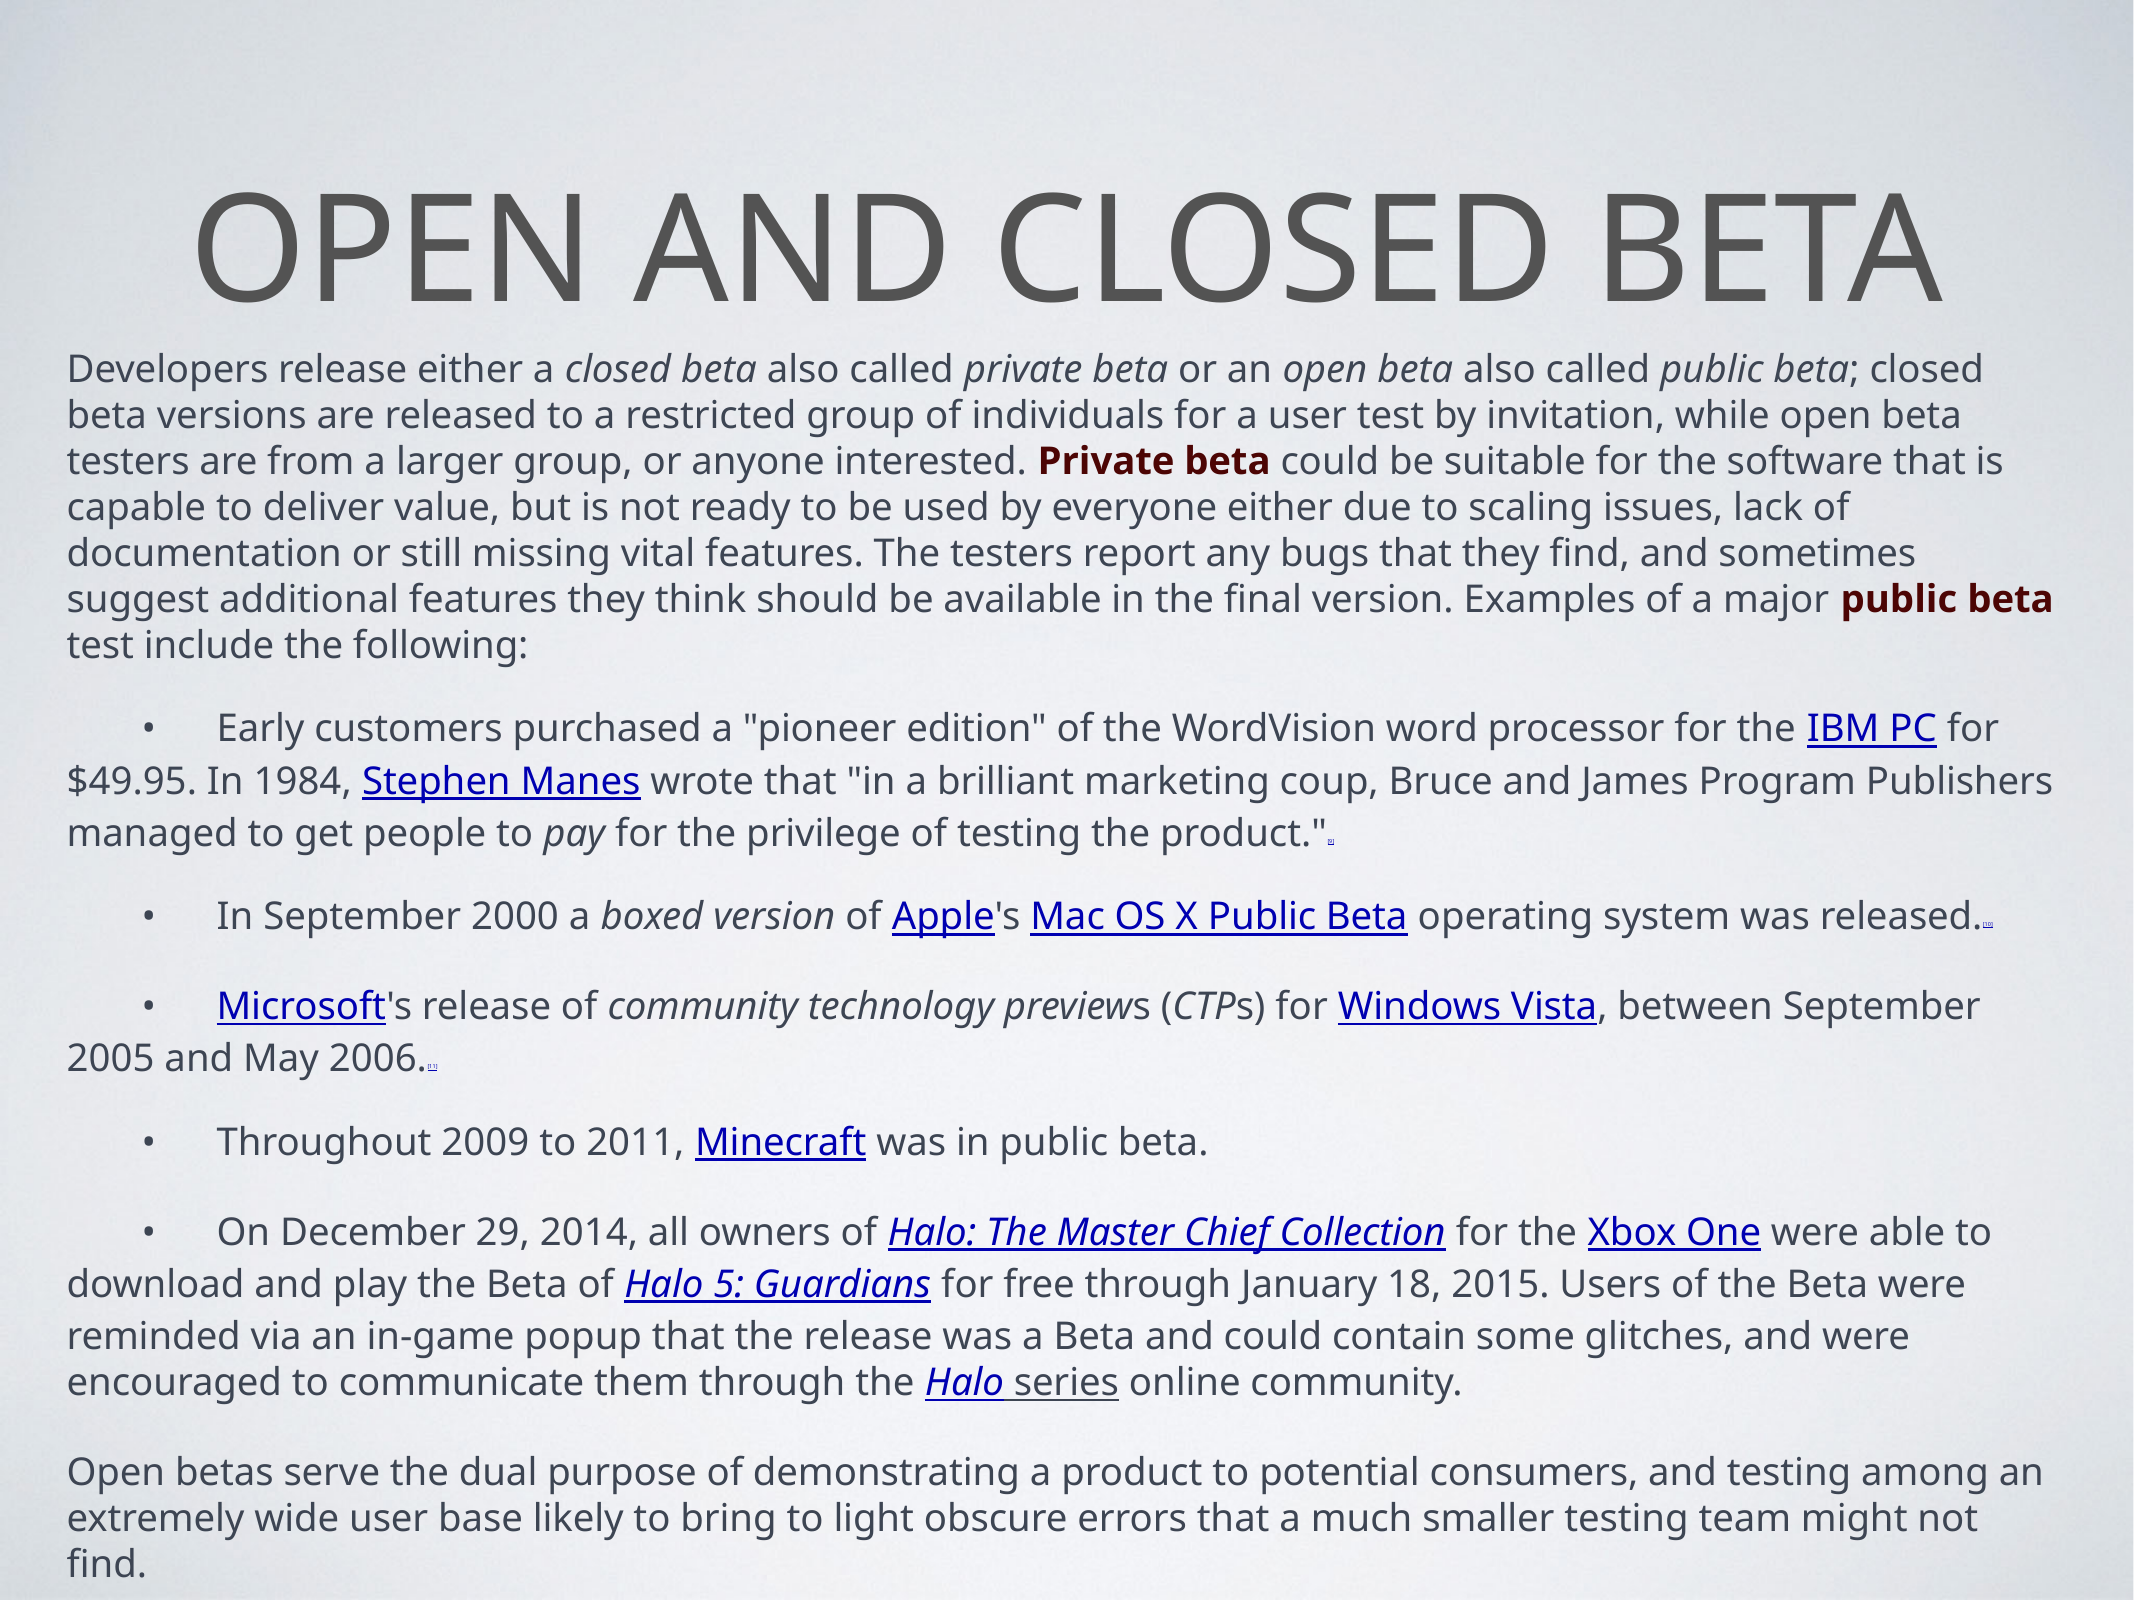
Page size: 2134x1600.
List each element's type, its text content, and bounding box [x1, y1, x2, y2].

picture [0, 0, 2134, 1600]
list Developers release either a closed beta also called private beta or an open beta also called public beta; closed beta versions are released to a restricted group of individuals for a user test by invitation, while open beta testers are from a larger group, or anyone interested. Private beta could be suitable for the software that is capable to deliver value, but is not ready to be used by everyone either due to scaling issues, lack of documentation or still missing vital features. The testers report any bugs that they find, and sometimes suggest additional features they think should be available in the final version. Examples of a major public beta test include the following: • Early customers purchased a "pioneer edition" of the WordVision word processor for the IBM PC for $49.95. In 1984, Stephen Manes wrote that "in a brilliant marketing coup, Bruce and James Program Publishers managed to get people to pay for the privilege of testing the product."[9] • In September 2000 a boxed version of Apple's Mac OS X Public Beta operating system was released.[10] • Microsoft's release of community technology previews (CTPs) for Windows Vista, between September 2005 and May 2006.[11] • Throughout 2009 to 2011, Minecraft was in public beta. • On December 29, 2014, all owners of Halo: The Master Chief Collection for the Xbox One were able to download and play the Beta of Halo 5: Guardians for free through January 18, 2015. Users of the Beta were reminded via an in-game popup that the release was a Beta and could contain some glitches, and were encouraged to communicate them through the Halo series online community. Open betas serve the dual purpose of demonstrating a product to potential consumers, and testing among an extremely wide user base likely to bring to light obscure errors that a much smaller testing team might not find. [58, 447, 2075, 1482]
title Open and closed beta [58, 41, 2075, 442]
